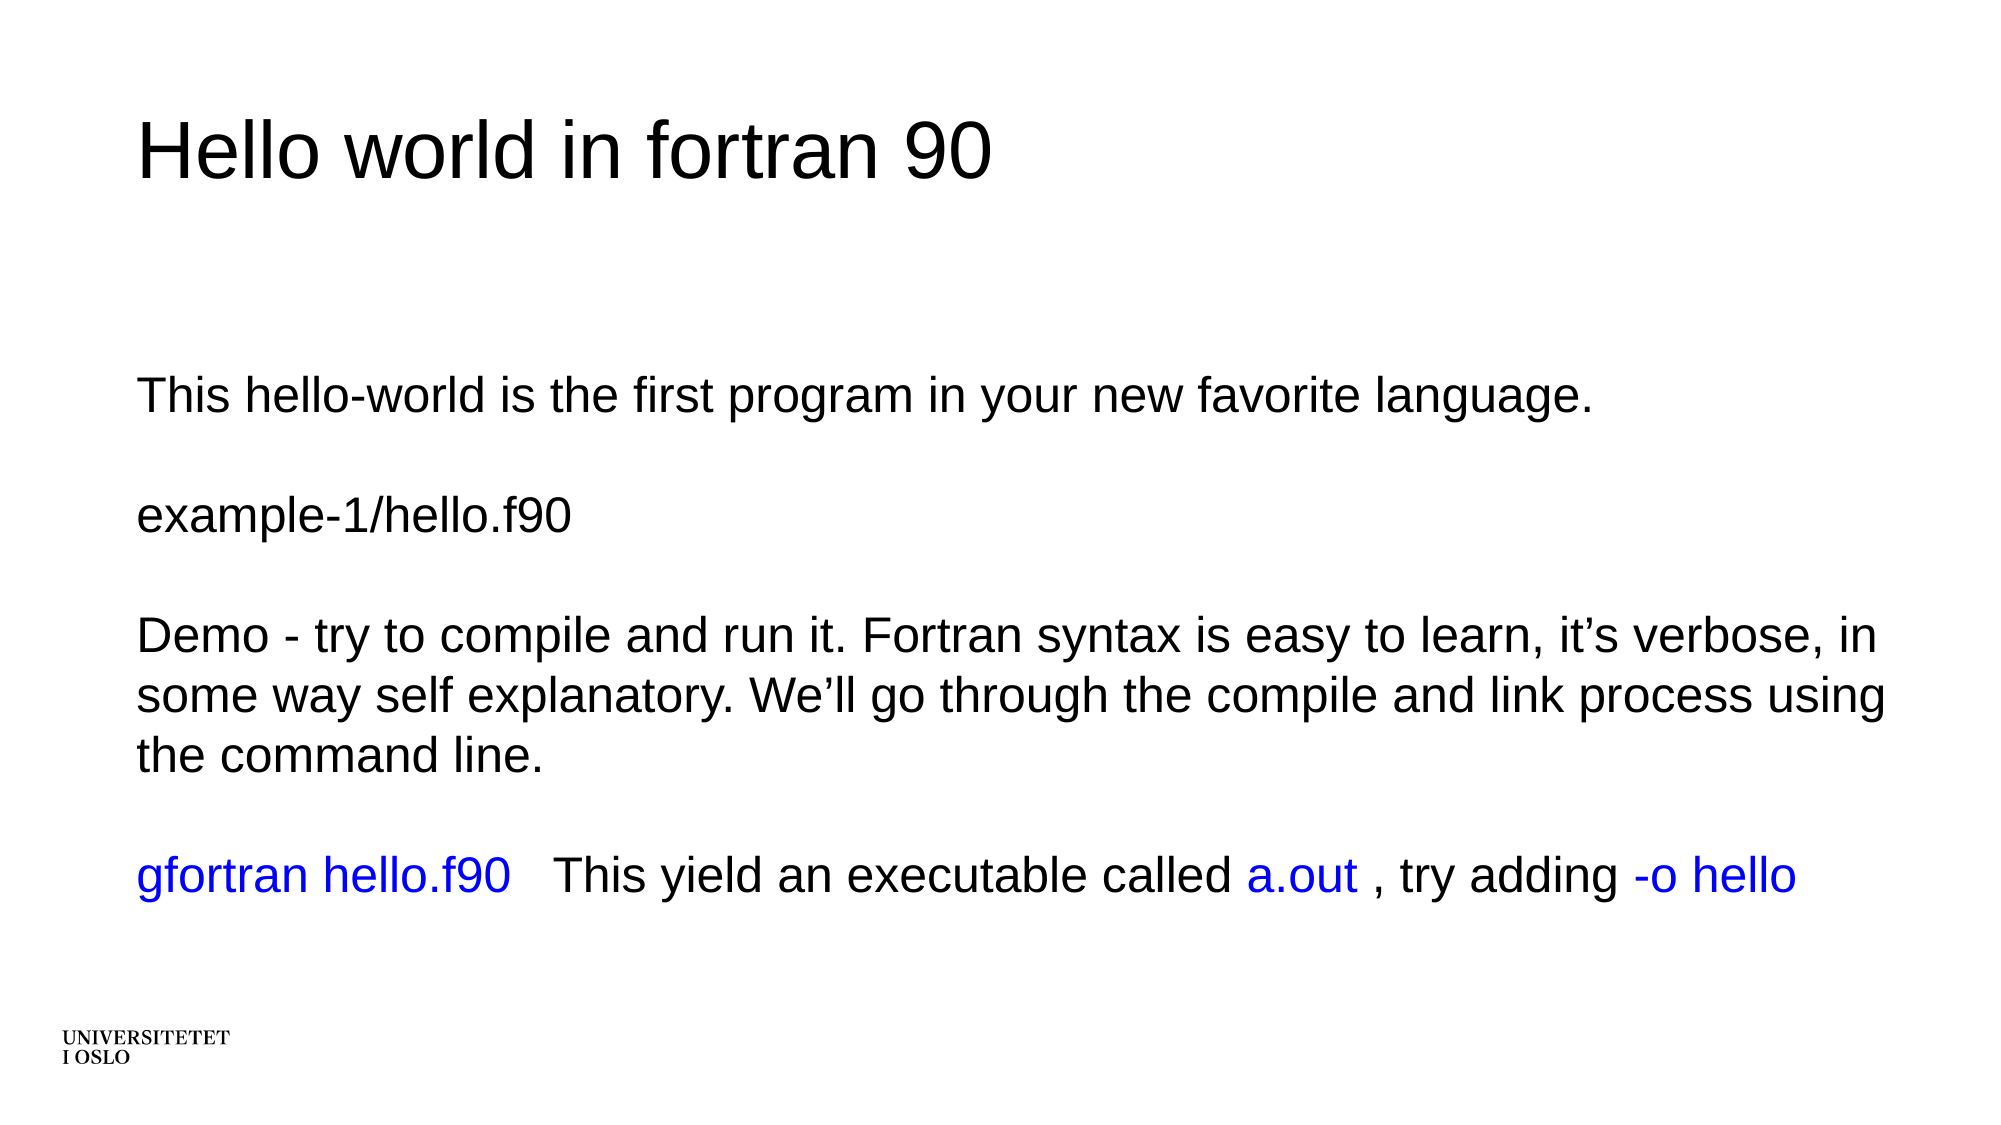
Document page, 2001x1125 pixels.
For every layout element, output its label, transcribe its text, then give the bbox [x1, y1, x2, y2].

list This hello-world is the first program in your new favorite language. example-1/hello.f90 Demo - try to compile and run it. Fortran syntax is easy to learn, it’s verbose, in some way self explanatory. We’ll go through the compile and link process using the command line. gfortran hello.f90 This yield an executable called a.out , try adding -o hello [136, 362, 1962, 983]
picture [62, 1030, 230, 1064]
title Hello world in fortran 90 [136, 97, 1862, 257]
